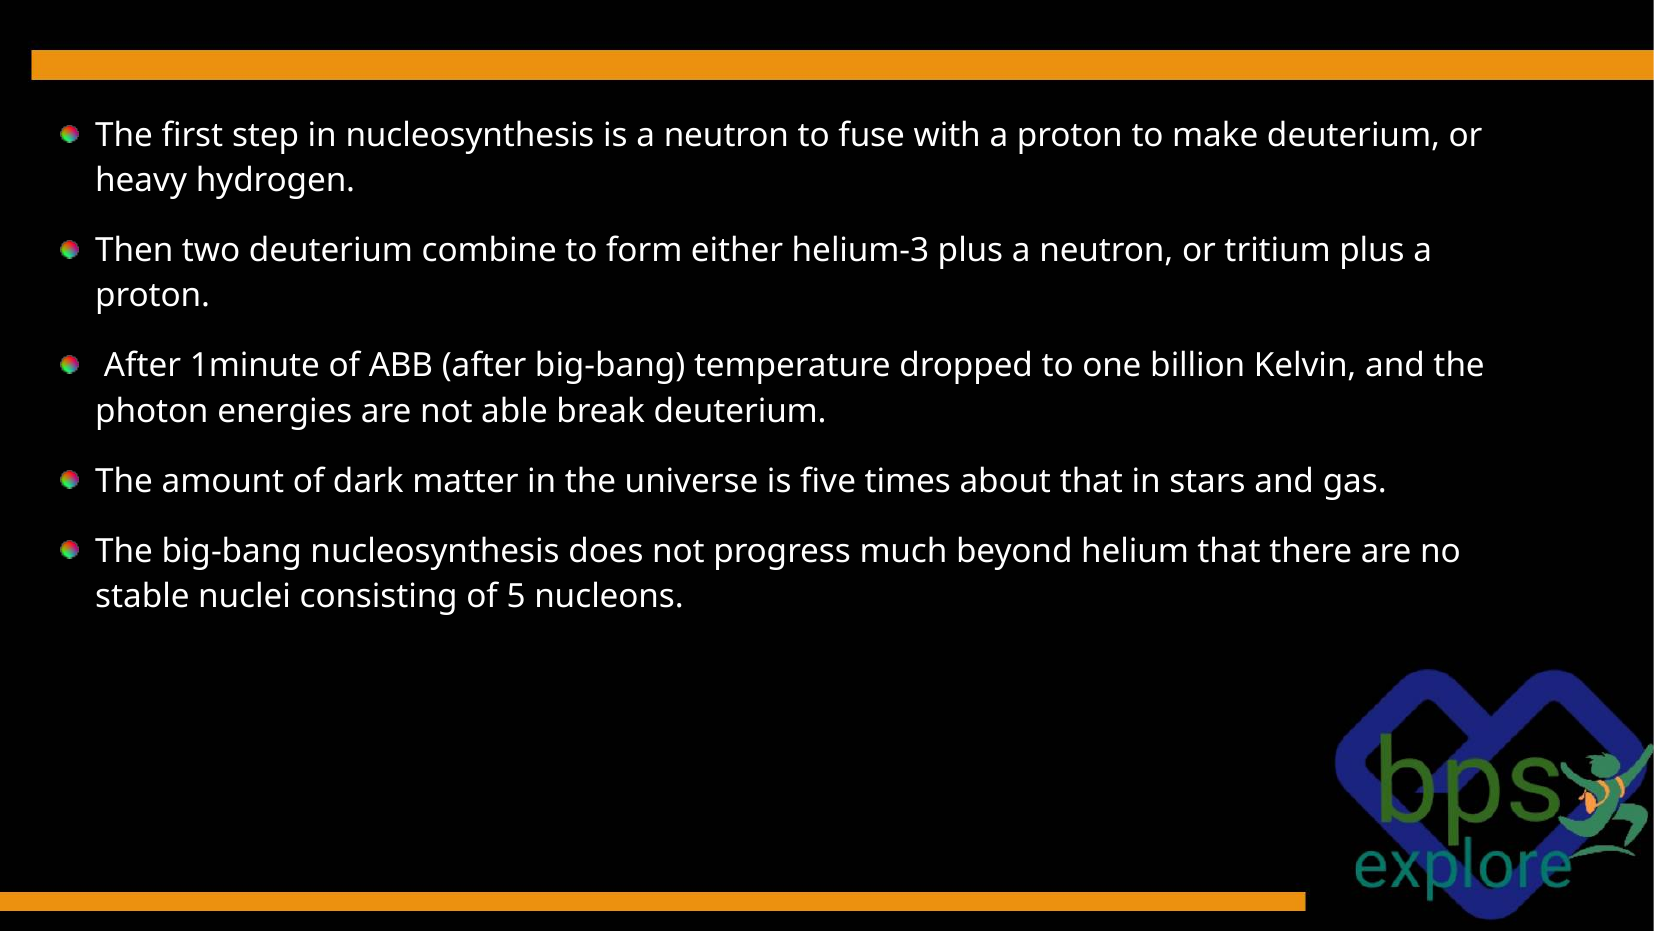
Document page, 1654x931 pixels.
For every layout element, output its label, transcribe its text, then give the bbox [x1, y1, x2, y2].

picture [0, 0, 1654, 931]
text_box The first step in nucleosynthesis is a neutron to fuse with a proton to make deuterium, or heavy hydrogen. Then two deuterium combine to form either helium-3 plus a neutron, or tritium plus a proton. After 1minute of ABB (after big-bang) temperature dropped to one billion Kelvin, and the photon energies are not able break deuterium. The amount of dark matter in the universe is five times about that in stars and gas. The big-bang nucleosynthesis does not progress much beyond helium that there are no stable nuclei consisting of 5 nucleons. [44, 103, 1528, 813]
